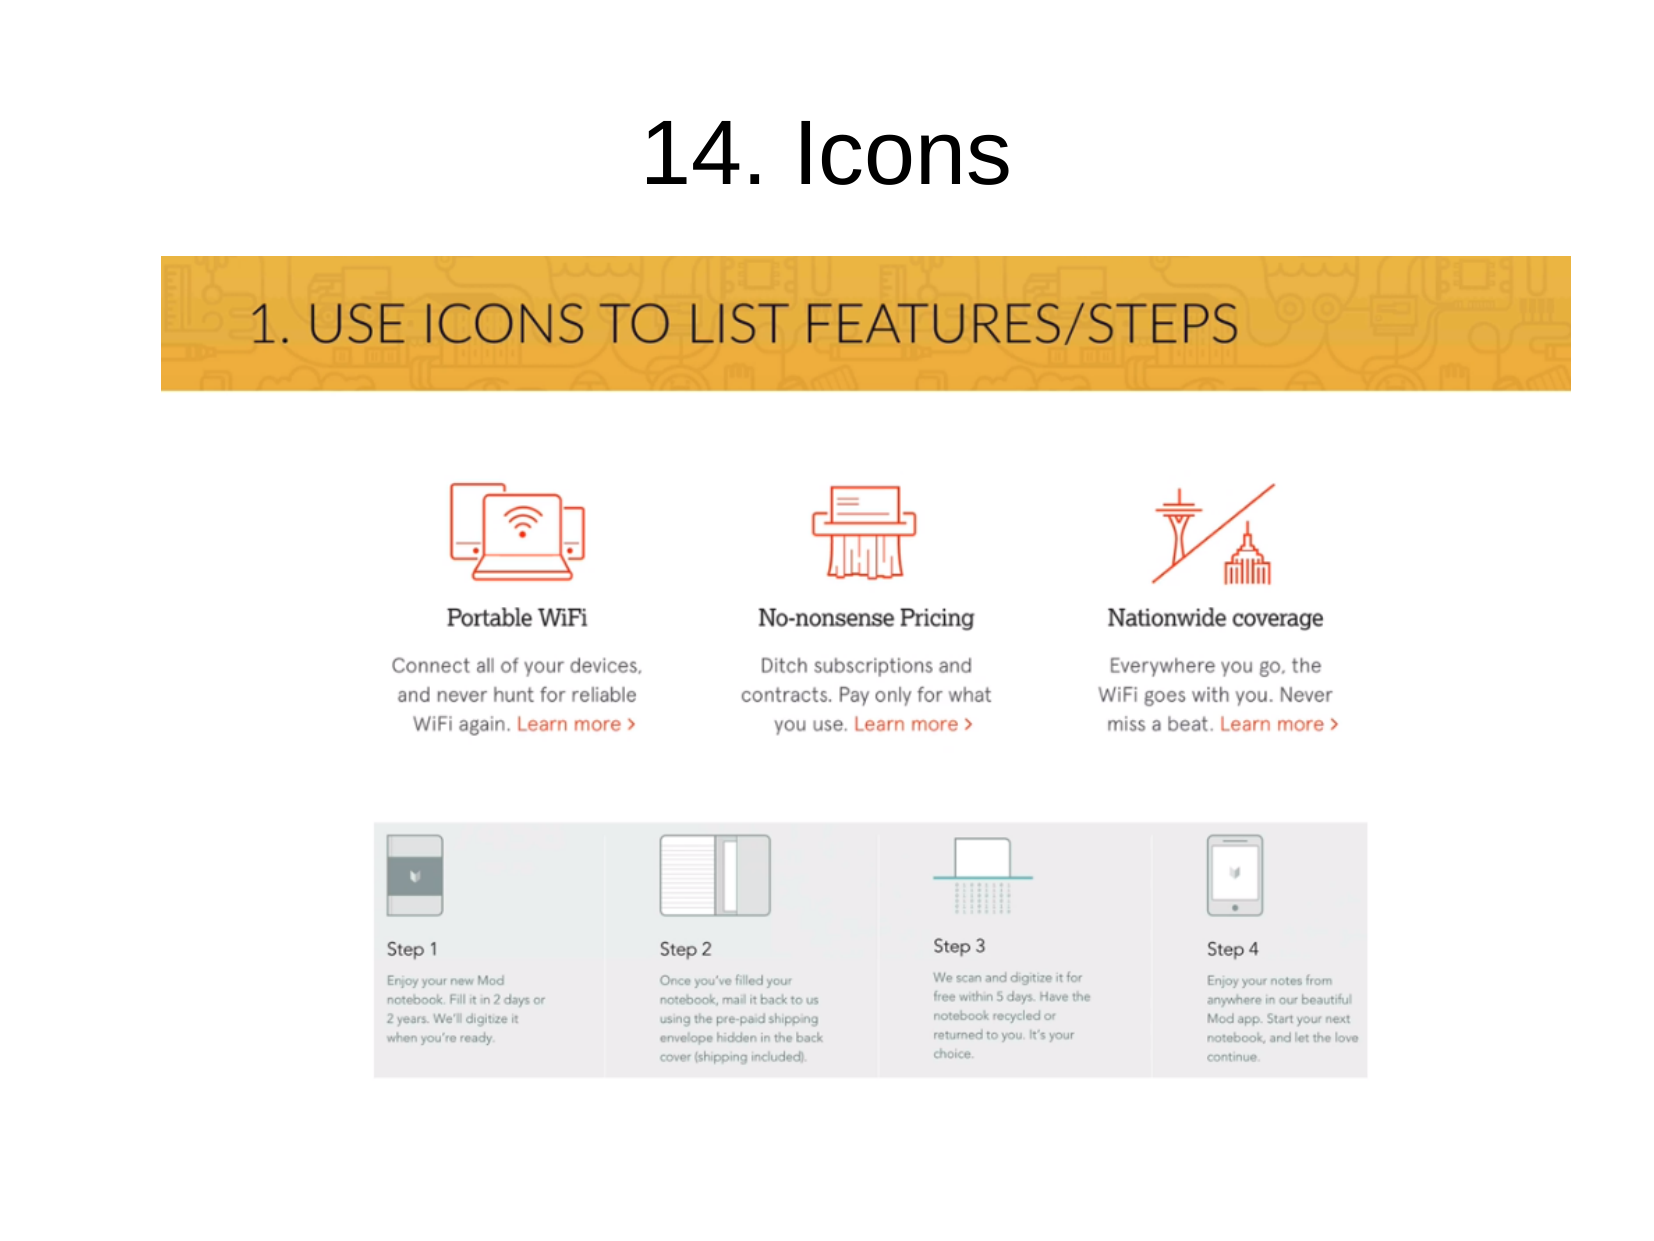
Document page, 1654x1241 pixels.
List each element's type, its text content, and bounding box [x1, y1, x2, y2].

picture [161, 256, 1571, 1143]
title 14. Icons [82, 49, 1571, 257]
